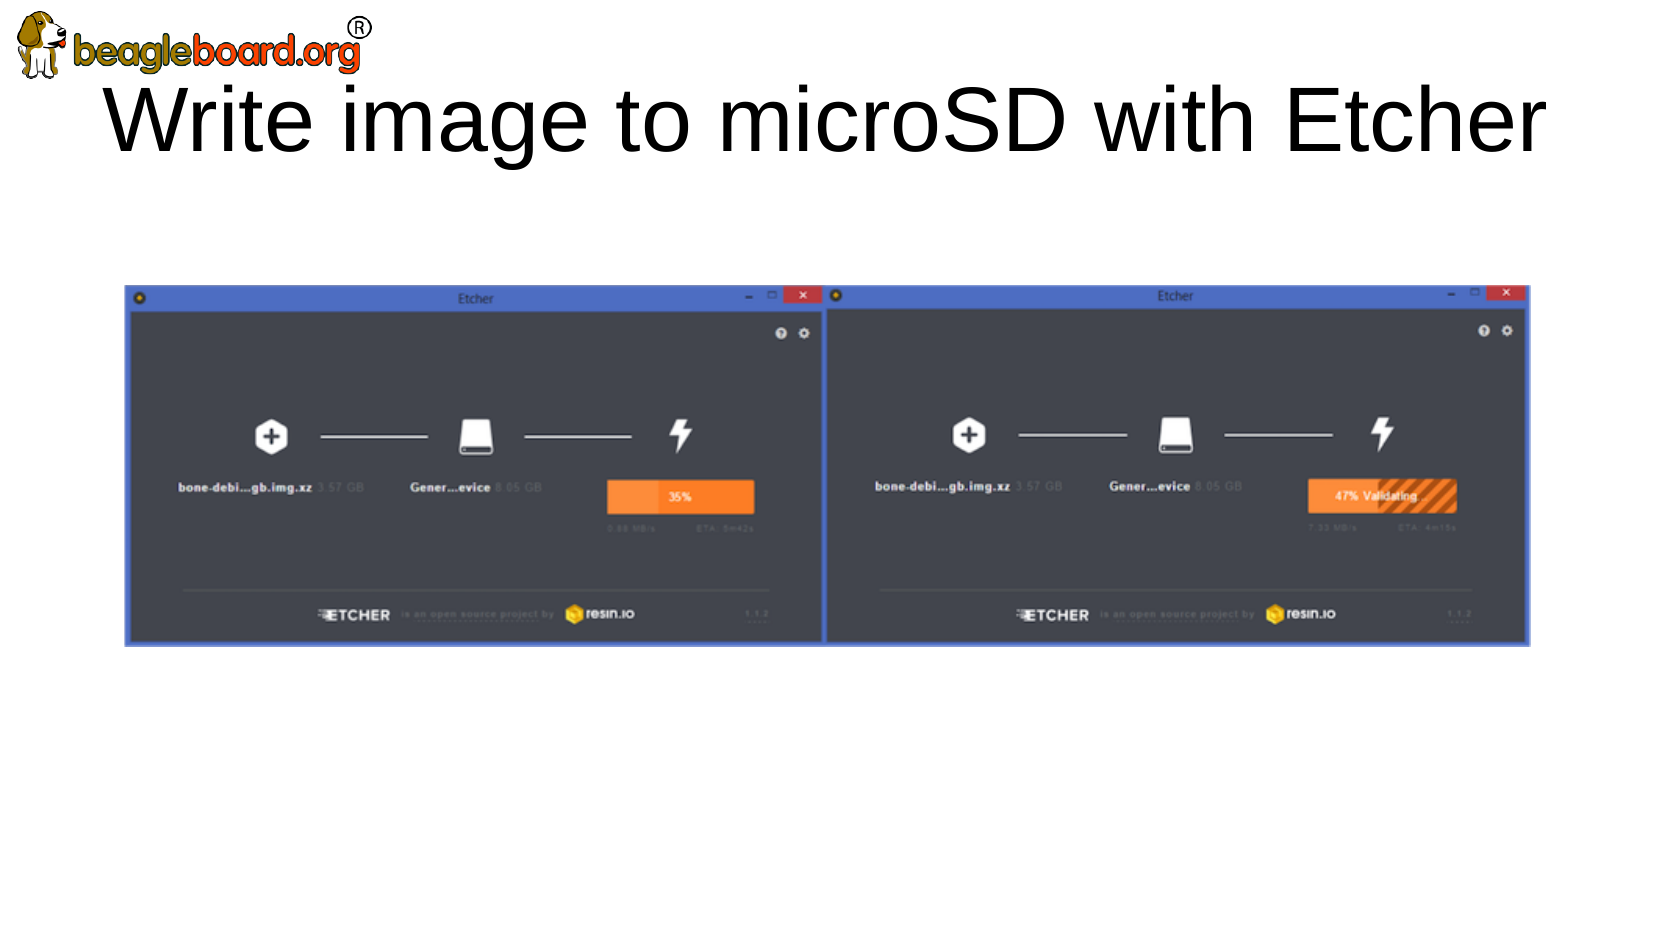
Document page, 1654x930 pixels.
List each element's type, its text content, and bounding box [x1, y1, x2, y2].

picture [17, 11, 372, 79]
text_box Write image to microSD with Etcher [82, 36, 1571, 193]
picture [124, 285, 1531, 647]
